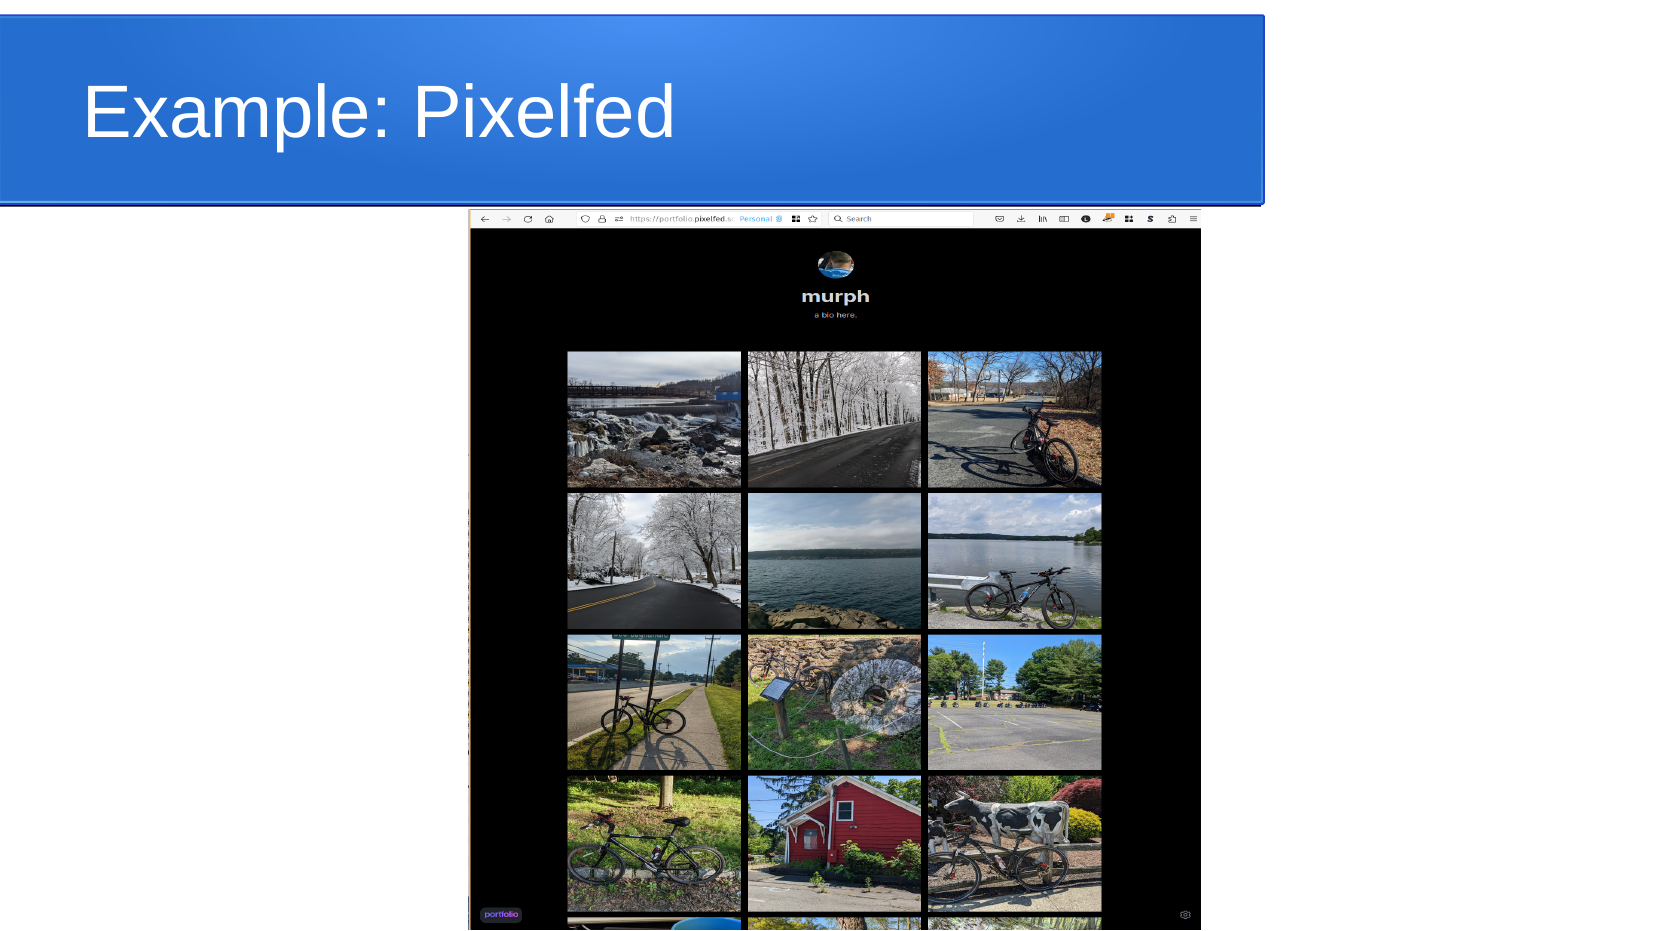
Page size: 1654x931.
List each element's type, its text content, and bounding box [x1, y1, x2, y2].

picture [468, 209, 1201, 931]
title Example: Pixelfed [82, 35, 1235, 189]
